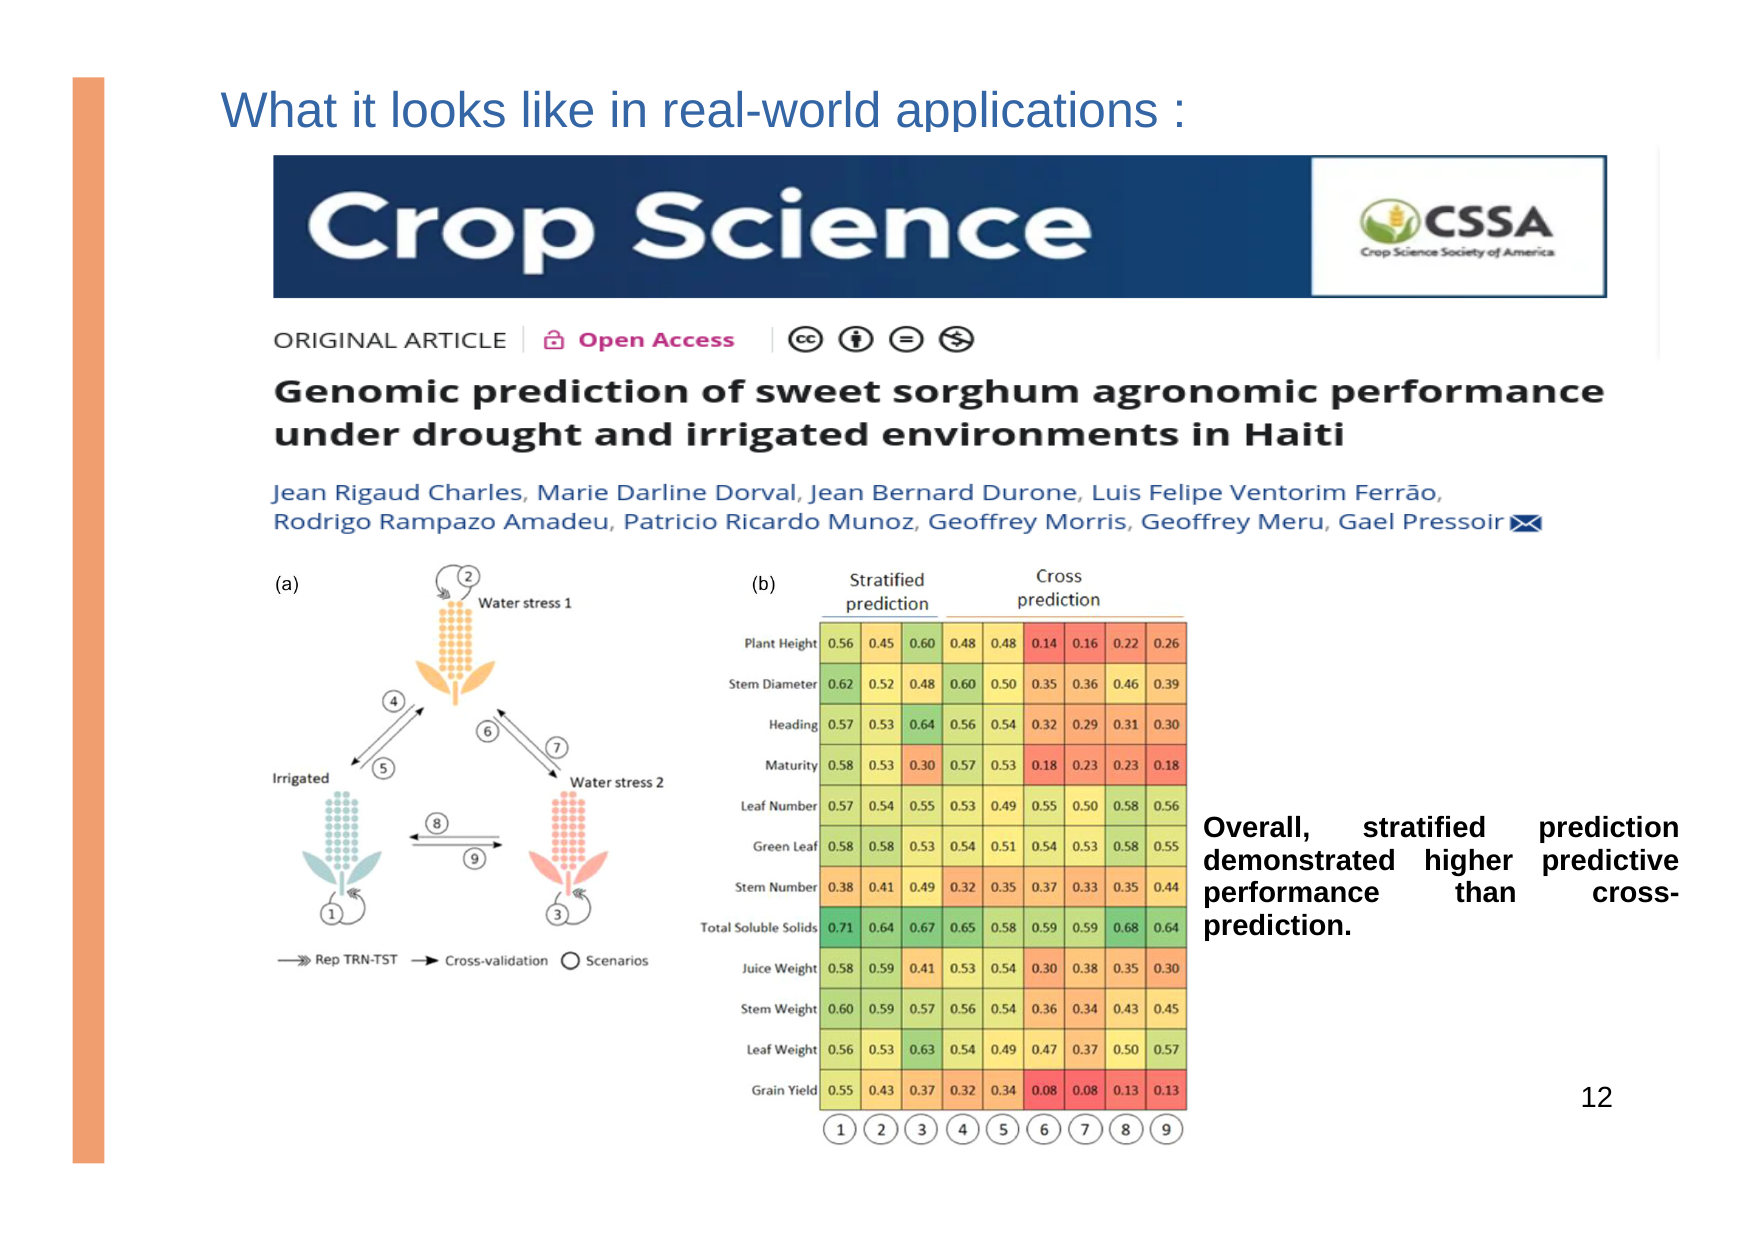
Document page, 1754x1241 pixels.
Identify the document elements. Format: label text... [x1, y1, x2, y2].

picture [204, 132, 1660, 549]
picture [272, 562, 1189, 1146]
text_box [72, 77, 105, 1164]
text_box Overall, stratified prediction demonstrated higher predictive performance than cross-prediction. [1188, 803, 1695, 949]
text_box What it looks like in real-world applications : [205, 74, 1210, 132]
